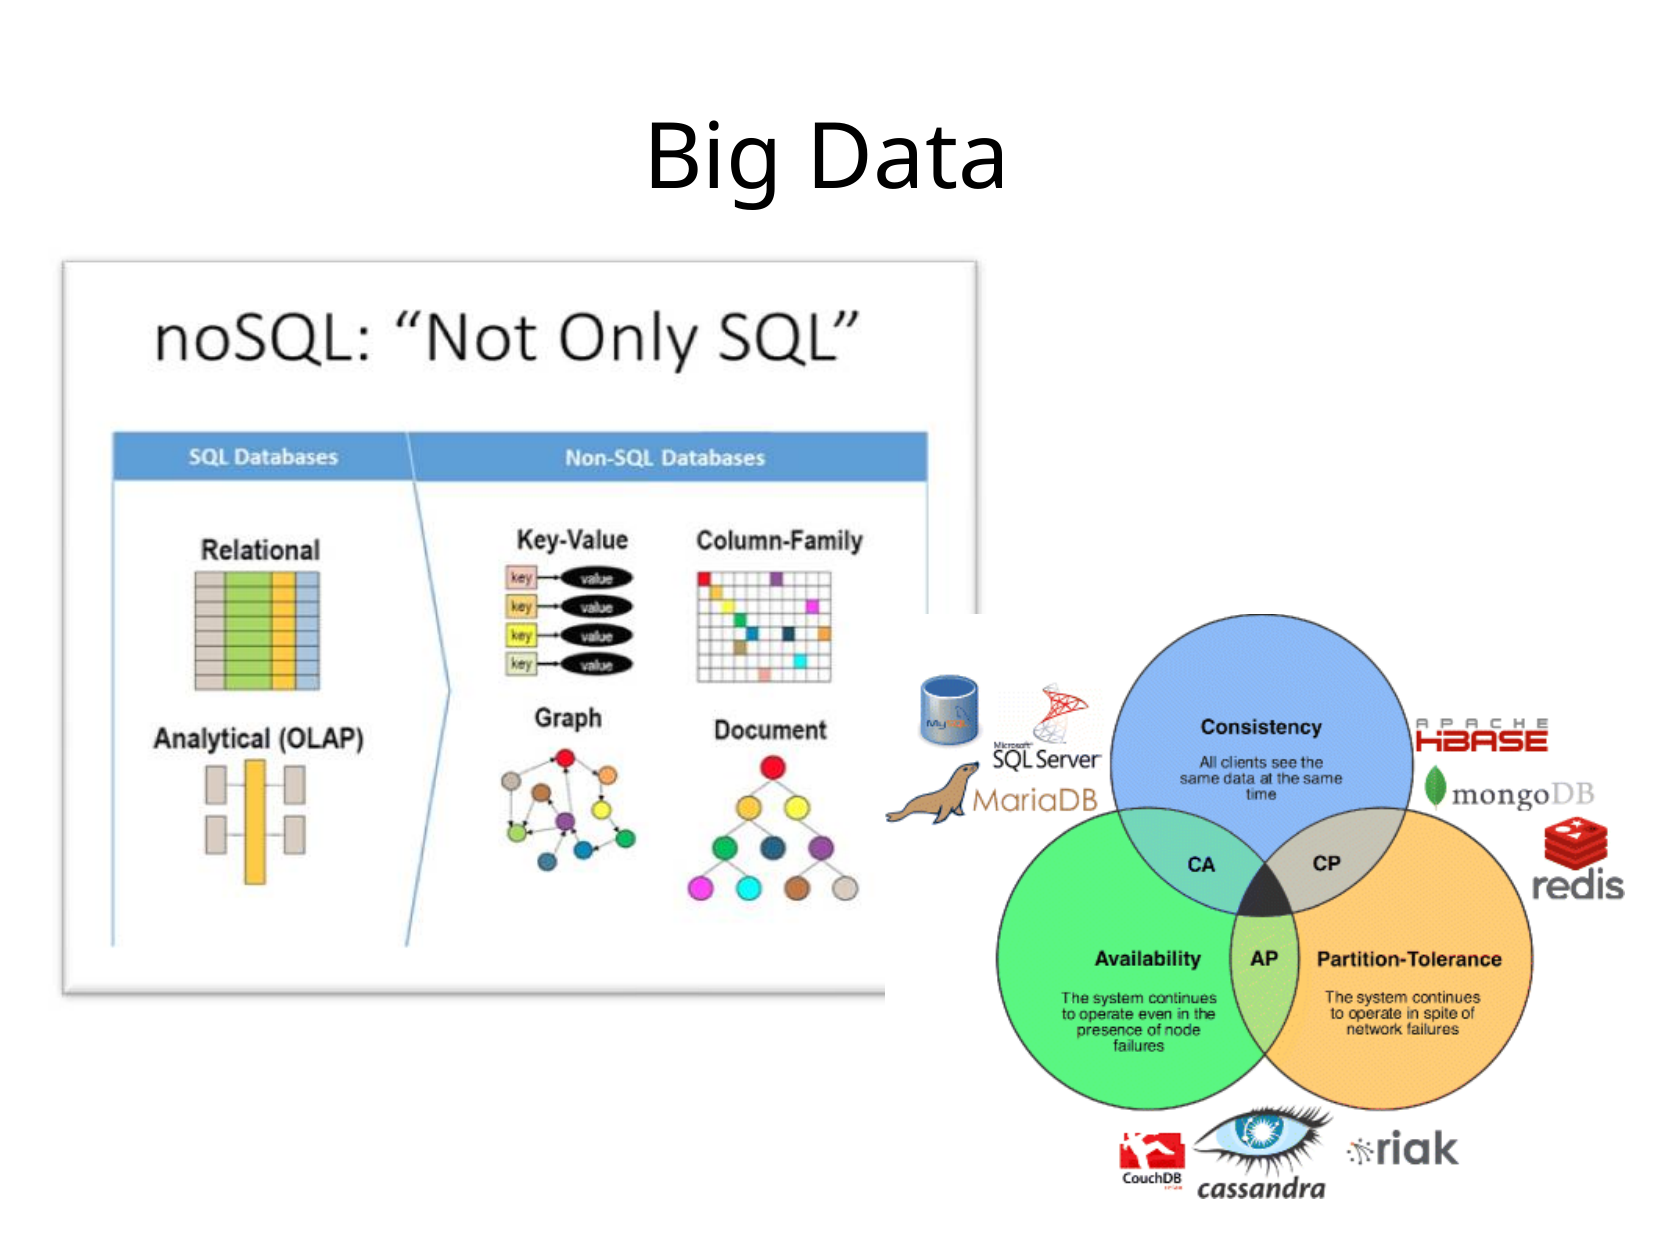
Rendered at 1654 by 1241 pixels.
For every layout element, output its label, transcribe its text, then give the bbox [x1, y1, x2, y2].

title Big Data [82, 49, 1571, 257]
picture [48, 247, 1625, 1199]
